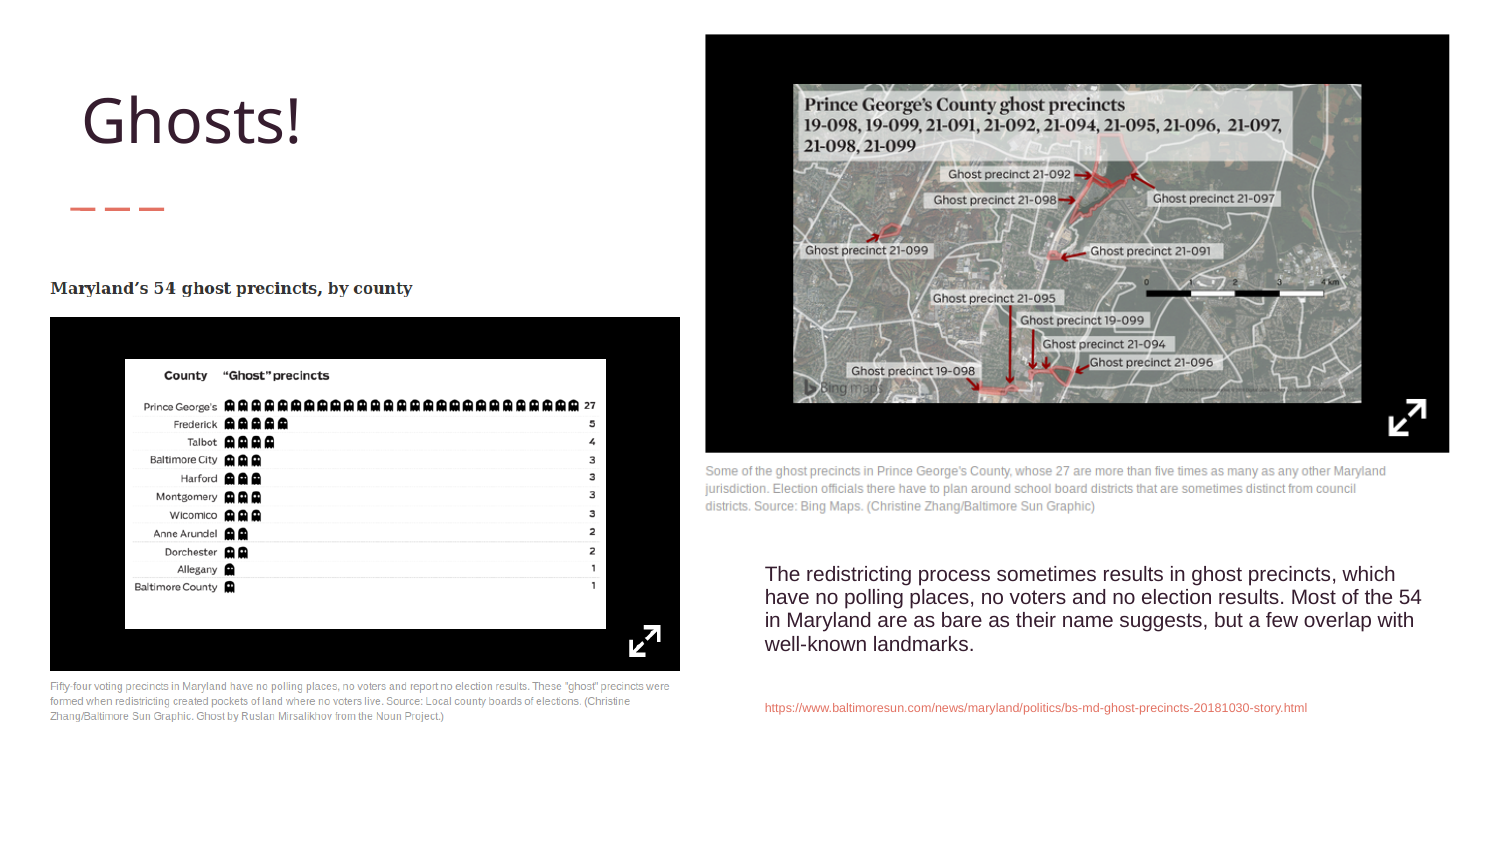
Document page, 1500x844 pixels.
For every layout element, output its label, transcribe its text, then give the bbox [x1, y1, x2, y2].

text_box Ghosts! [66, 69, 541, 166]
text_box The redistricting process sometimes results in ghost precincts, which have no polling places, no voters and no election results. Most of the 54 in Maryland are as bare as their name suggests, but a few overlap with well-known landmarks. https://www.baltimoresun.com/news/maryland/politics/bs-md-ghost-precincts-20181030-story.html [750, 555, 1441, 792]
picture [43, 21, 1471, 736]
